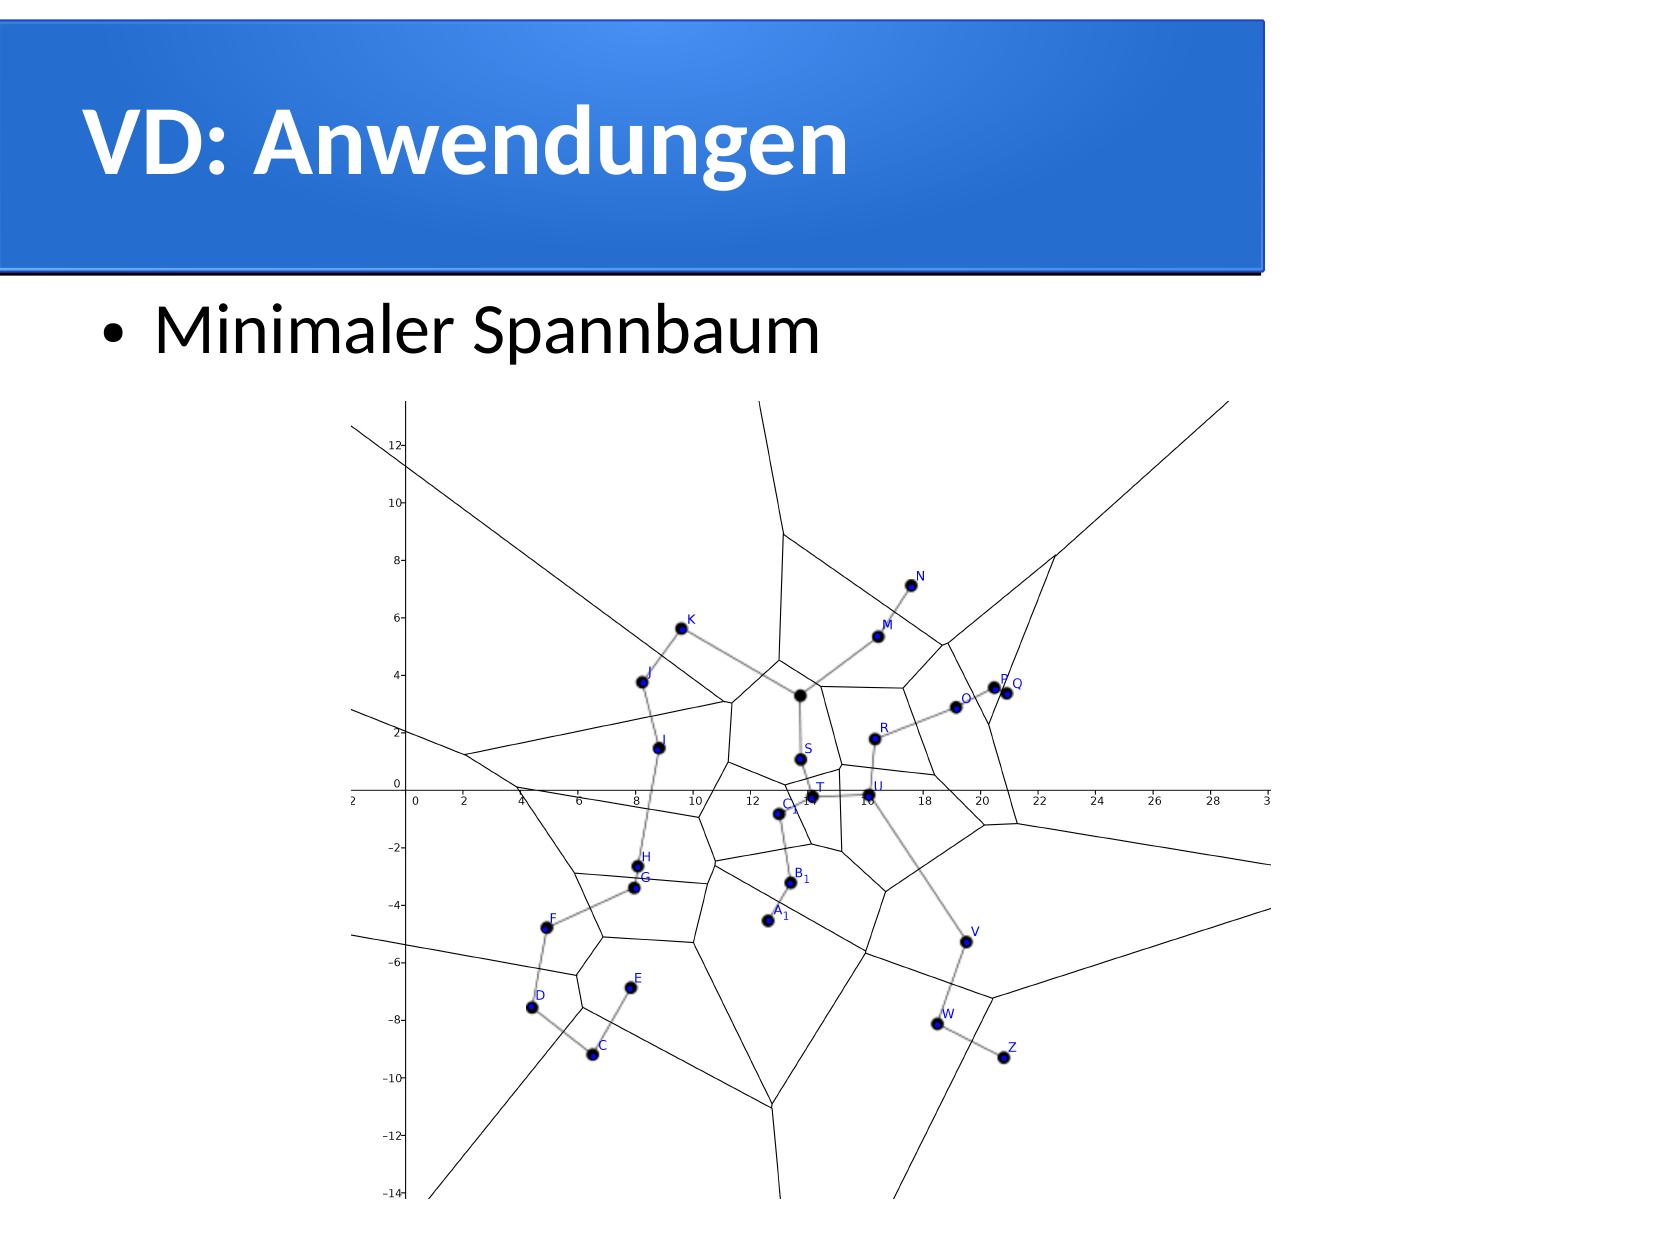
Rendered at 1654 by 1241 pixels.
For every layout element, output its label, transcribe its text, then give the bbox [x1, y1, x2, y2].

title VD: Anwendungen [82, 47, 1235, 252]
picture [351, 401, 1271, 1199]
list Minimaler Spannbaum [82, 299, 1571, 1019]
